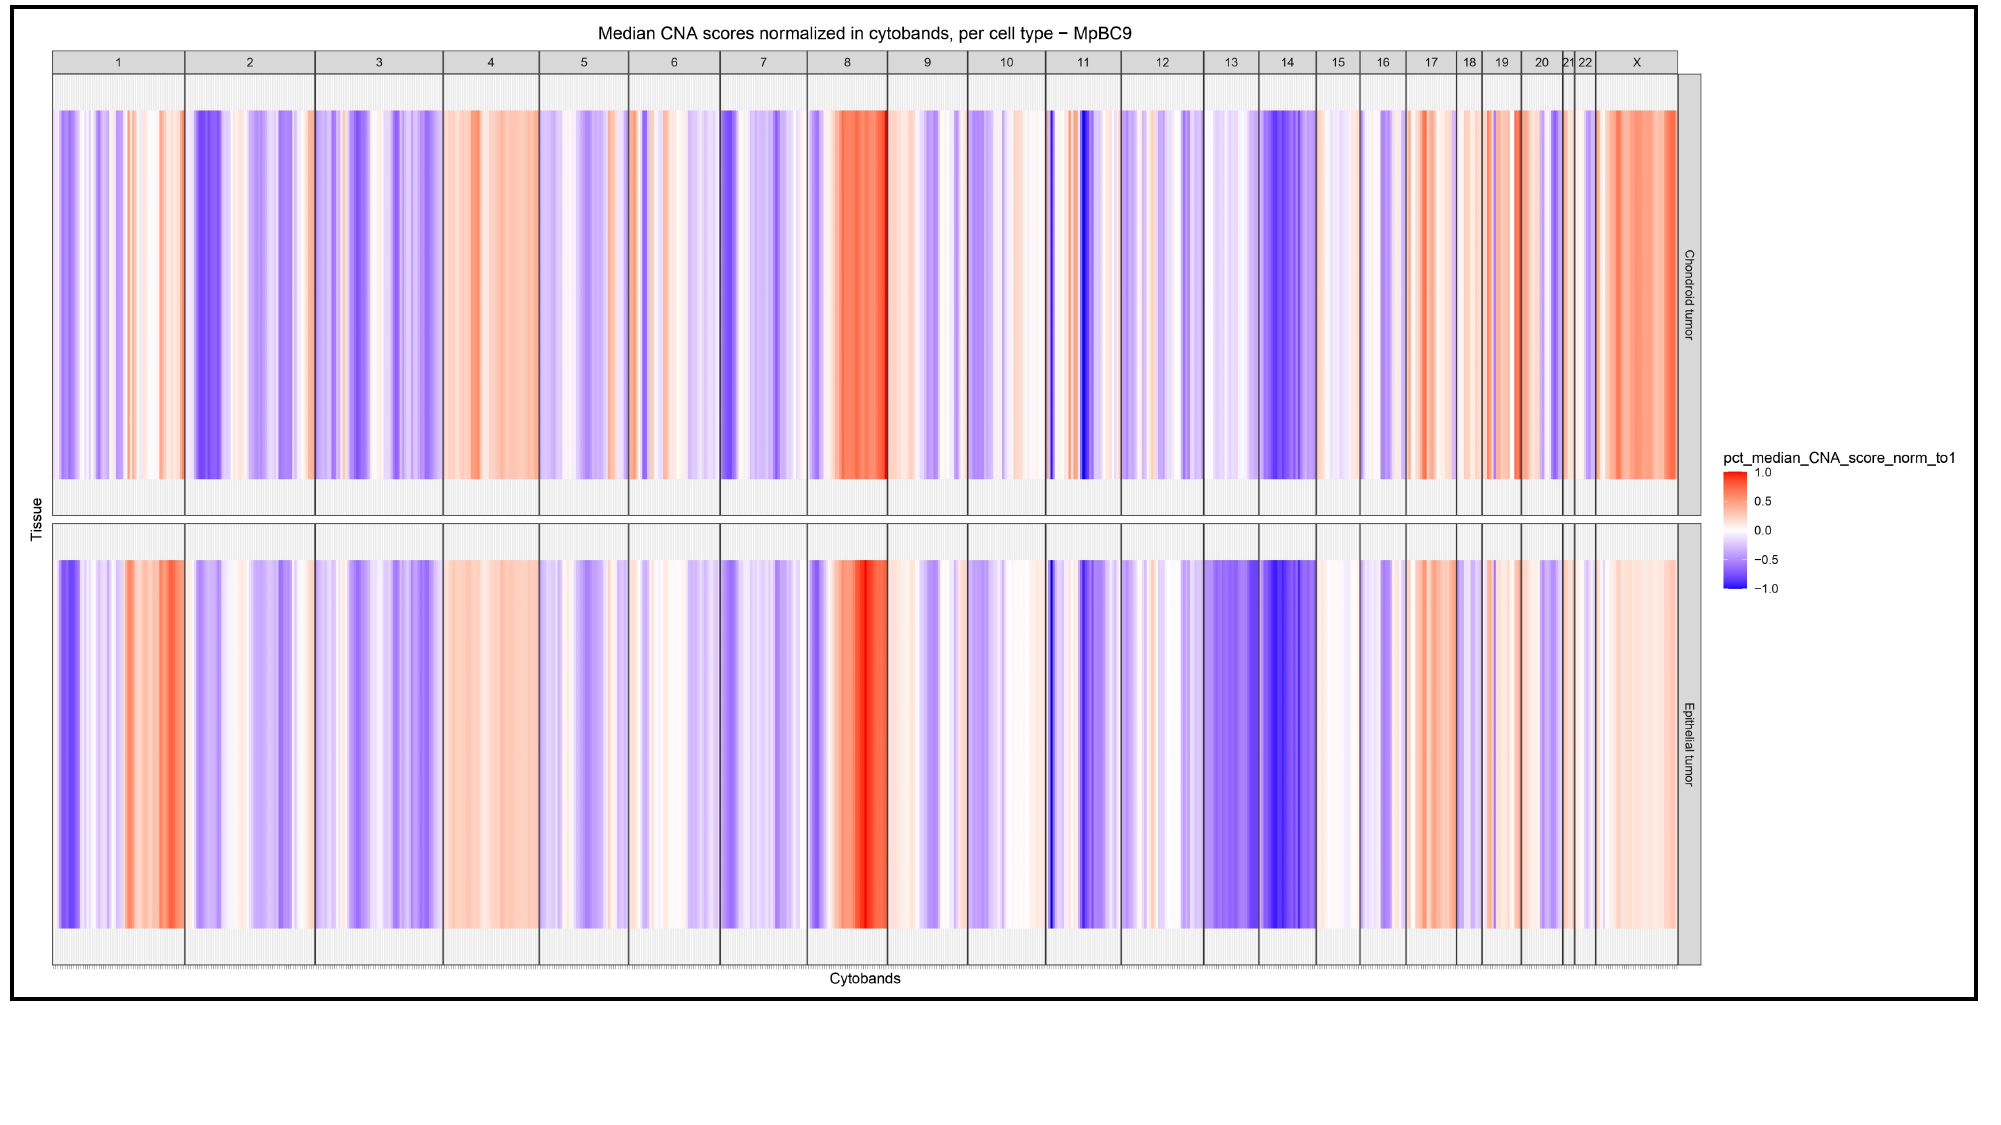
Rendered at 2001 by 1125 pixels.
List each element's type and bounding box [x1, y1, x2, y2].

picture [23, 19, 1971, 994]
